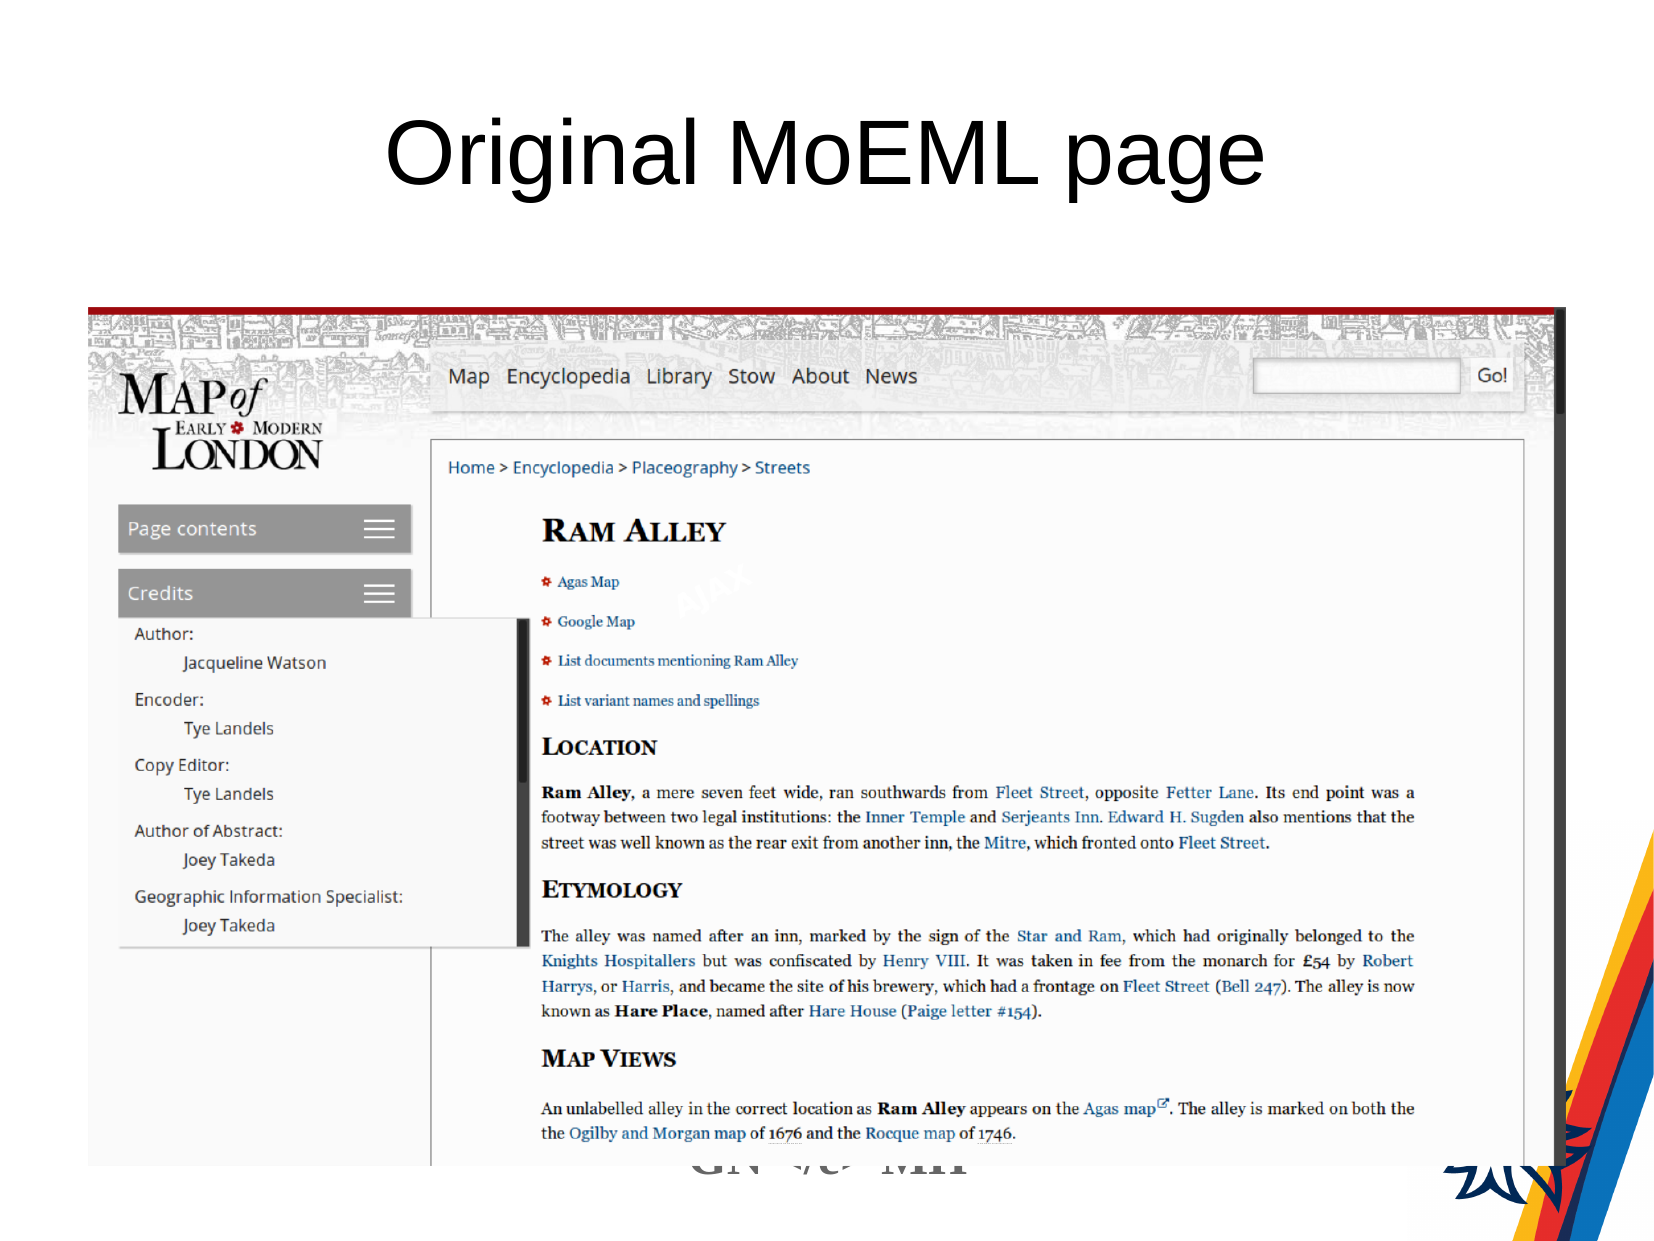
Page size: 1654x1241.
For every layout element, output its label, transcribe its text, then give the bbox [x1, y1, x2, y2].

picture [88, 307, 1654, 1241]
title Original MoEML page [82, 49, 1571, 257]
